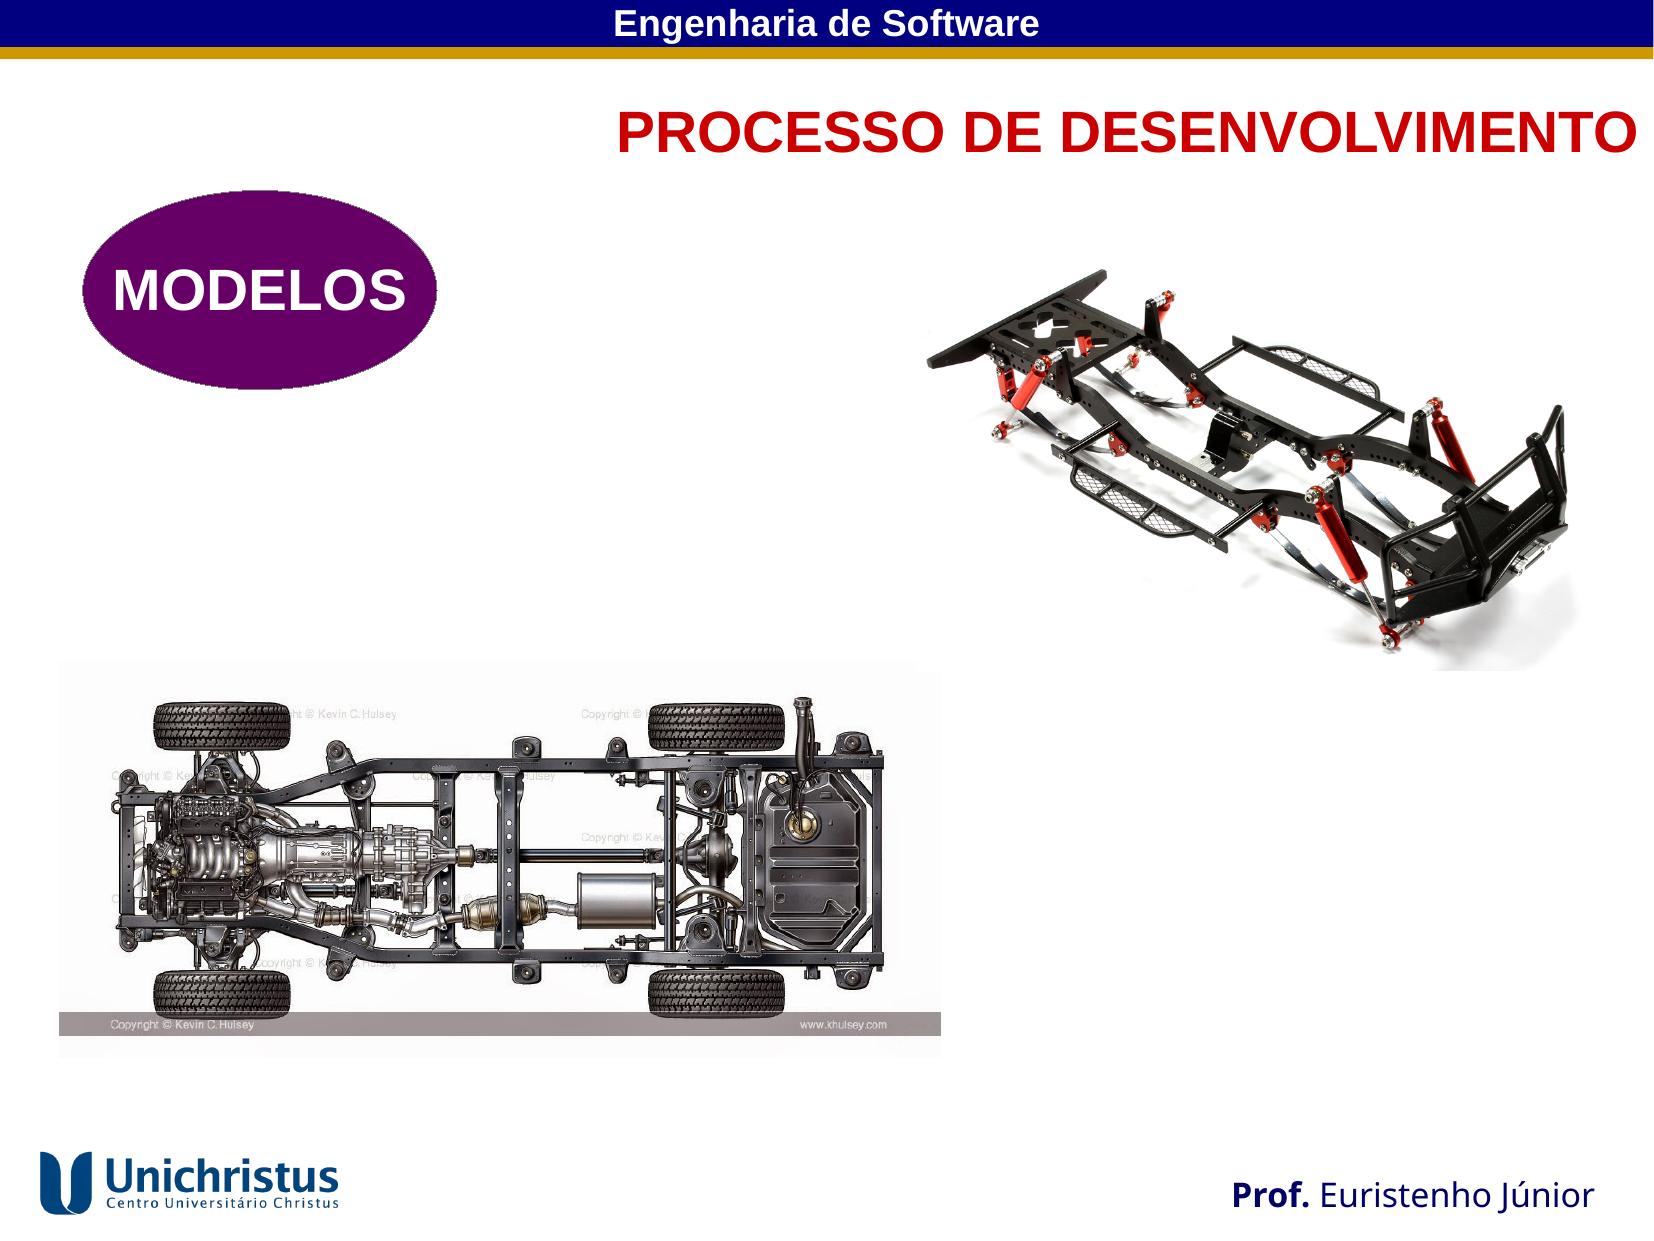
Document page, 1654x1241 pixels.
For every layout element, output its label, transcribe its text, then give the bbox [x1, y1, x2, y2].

text_box PROCESSO DE DESENVOLVIMENTO [601, 92, 1654, 173]
text_box MODELOS [82, 190, 438, 390]
text_box Engenharia de Software [0, 0, 1654, 47]
text_box [0, 47, 1654, 60]
picture [35, 1148, 343, 1217]
text_box Prof. Euristenho Júnior [1216, 1163, 1654, 1224]
picture [59, 247, 1583, 1058]
